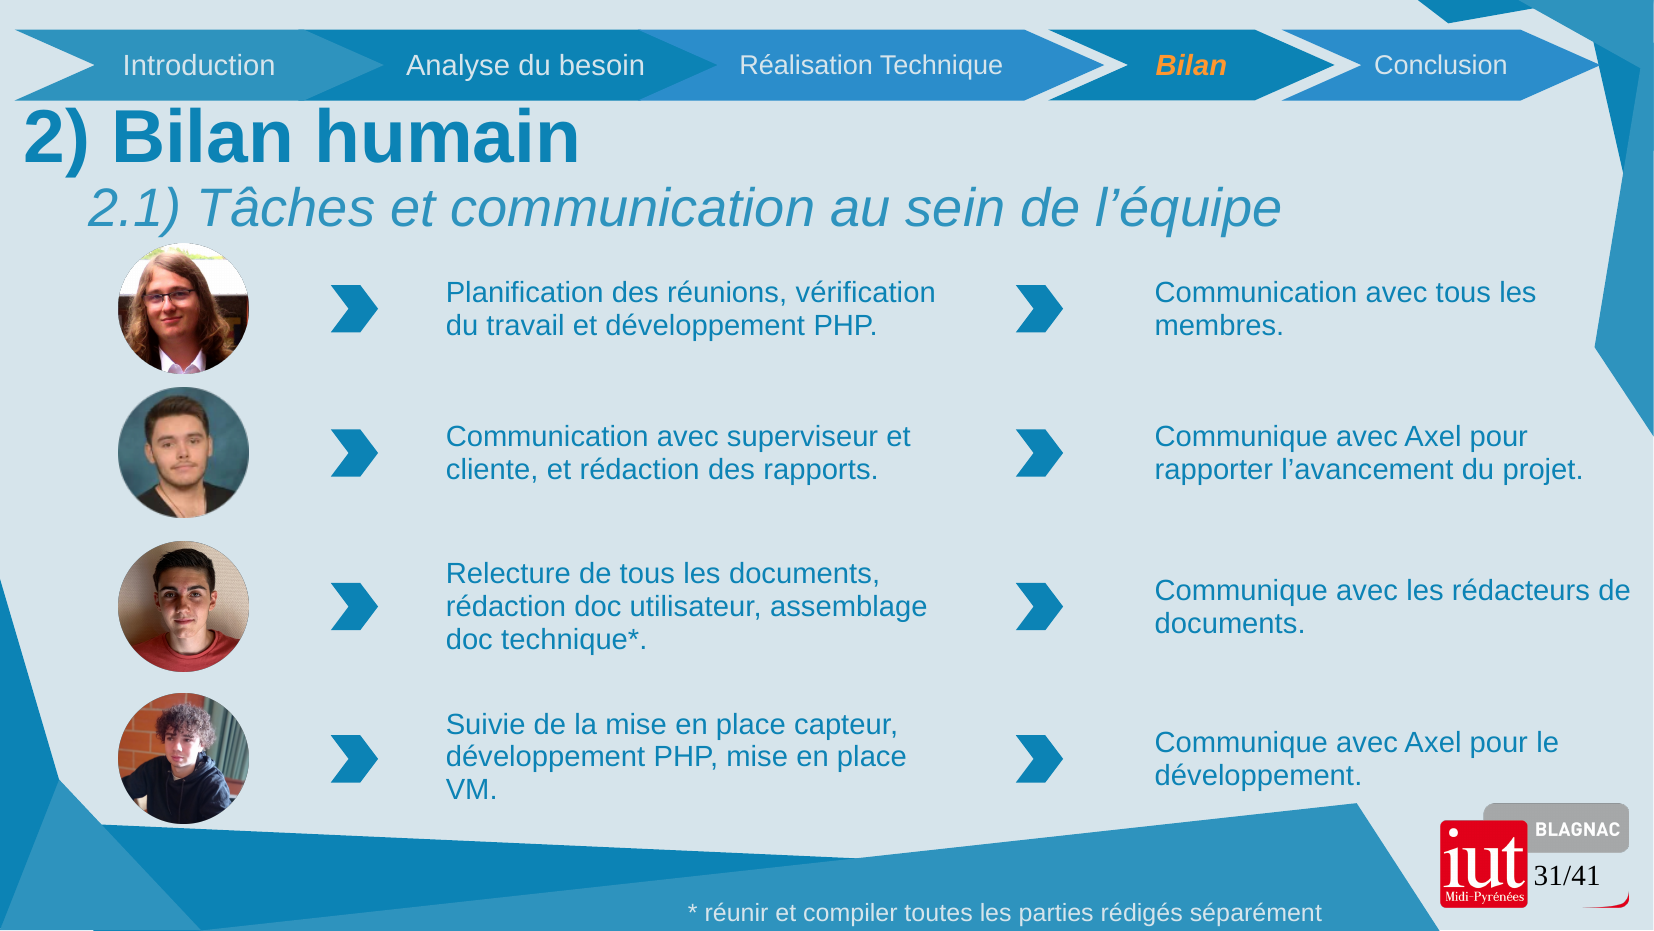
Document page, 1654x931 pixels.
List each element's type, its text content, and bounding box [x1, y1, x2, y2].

text_box [1015, 285, 1064, 333]
text_box * réunir et compiler toutes les parties rédigés séparément [673, 891, 1339, 931]
text_box Communique avec Axel pour rapporter l’avancement du projet. [1139, 412, 1654, 494]
text_box [330, 735, 379, 783]
text_box Analyse du besoin [305, 29, 715, 101]
picture [118, 387, 249, 518]
title 2) Bilan humain [23, 94, 1512, 179]
text_box [1015, 735, 1064, 783]
text_box Communication avec tous les membres. [1139, 268, 1595, 349]
picture [118, 243, 249, 374]
text_box Introduction [14, 29, 384, 101]
title 2.1) Tâches et communication au sein de l’équipe [88, 177, 1388, 238]
text_box Conclusion [1281, 29, 1601, 101]
text_box Relecture de tous les documents, rédaction doc utilisateur, assemblage doc technique*. [431, 549, 963, 664]
picture [1440, 803, 1629, 908]
text_box [1015, 582, 1064, 631]
text_box Bilan [1048, 29, 1335, 101]
picture [118, 693, 249, 824]
text_box Communique avec les rédacteurs de documents. [1139, 566, 1654, 647]
text_box [330, 429, 379, 477]
text_box Réalisation Technique [637, 29, 1105, 101]
text_box Planification des réunions, vérification du travail et développement PHP. [431, 268, 1016, 349]
text_box [330, 285, 379, 333]
text_box [330, 582, 379, 631]
picture [118, 541, 249, 672]
text_box Communique avec Axel pour le développement. [1139, 718, 1642, 800]
text_box [1015, 429, 1064, 477]
text_box Communication avec superviseur et cliente, et rédaction des rapports. [431, 412, 993, 494]
text_box Suivie de la mise en place capteur, développement PHP, mise en place VM. [431, 700, 951, 818]
